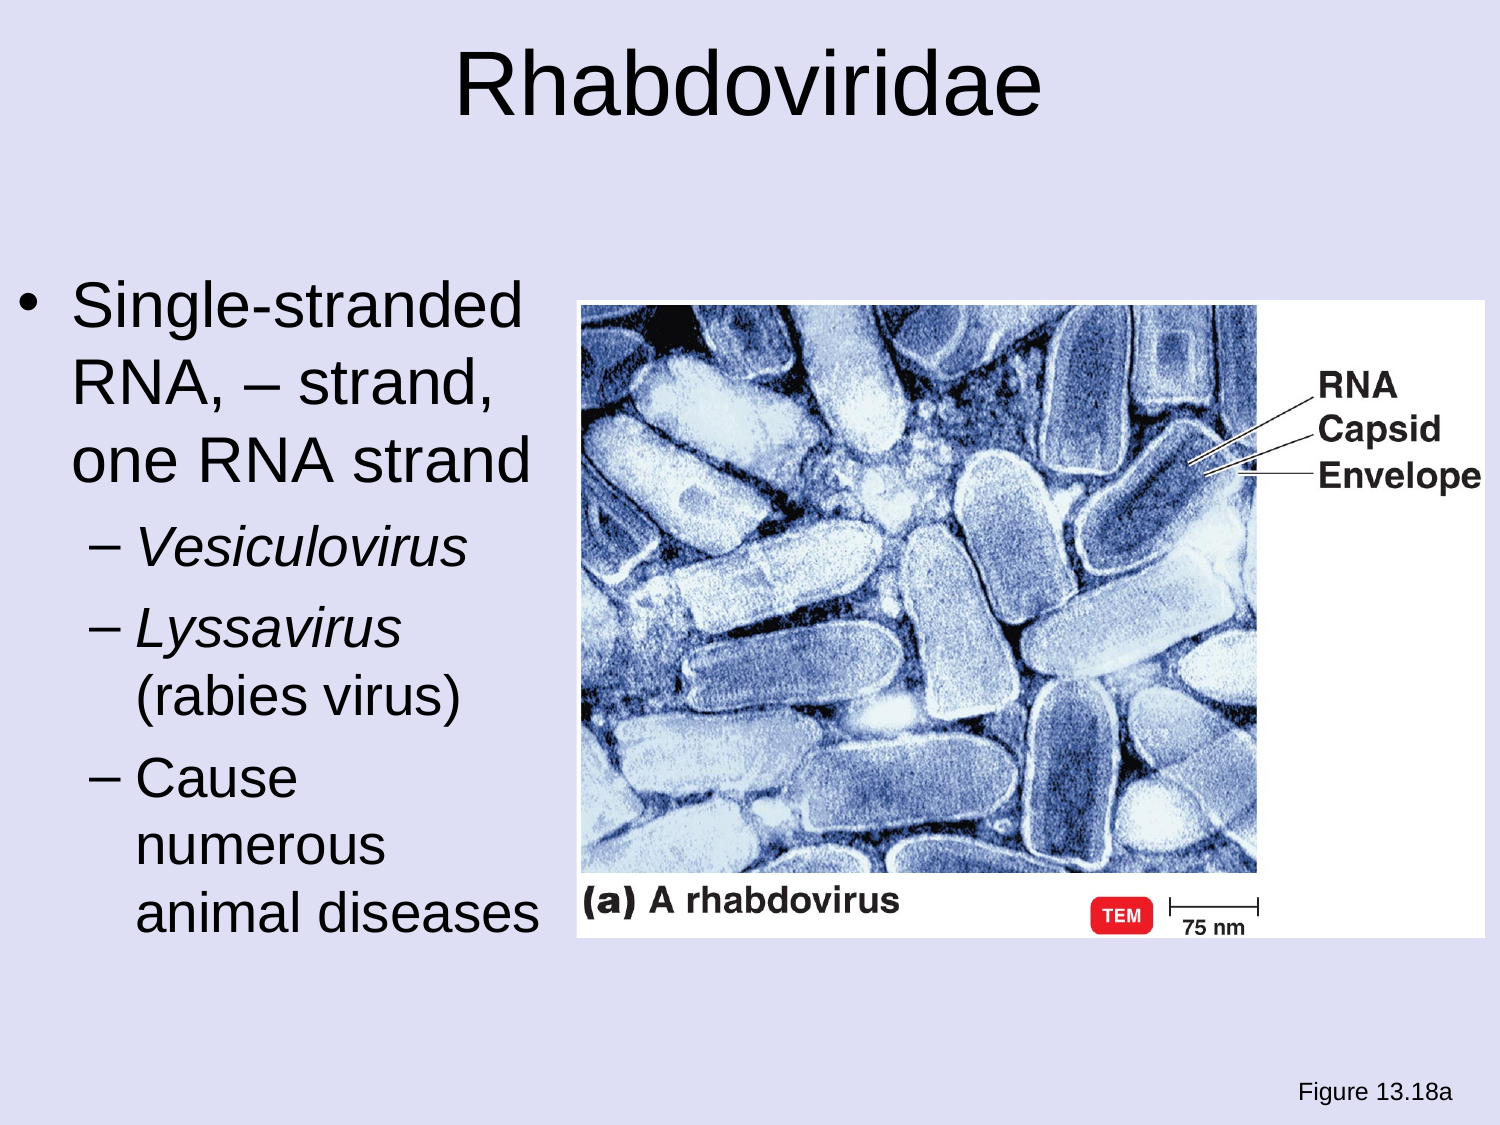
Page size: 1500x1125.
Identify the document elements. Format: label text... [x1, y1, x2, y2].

text_box Figure 13.18a [1283, 1067, 1484, 1113]
list Single-stranded RNA, – strand, one RNA strand Vesiculovirus Lyssavirus (rabies virus) Cause numerous animal diseases [17, 262, 563, 1005]
picture [576, 300, 1485, 938]
title Rhabdoviridae [37, 4, 1462, 155]
